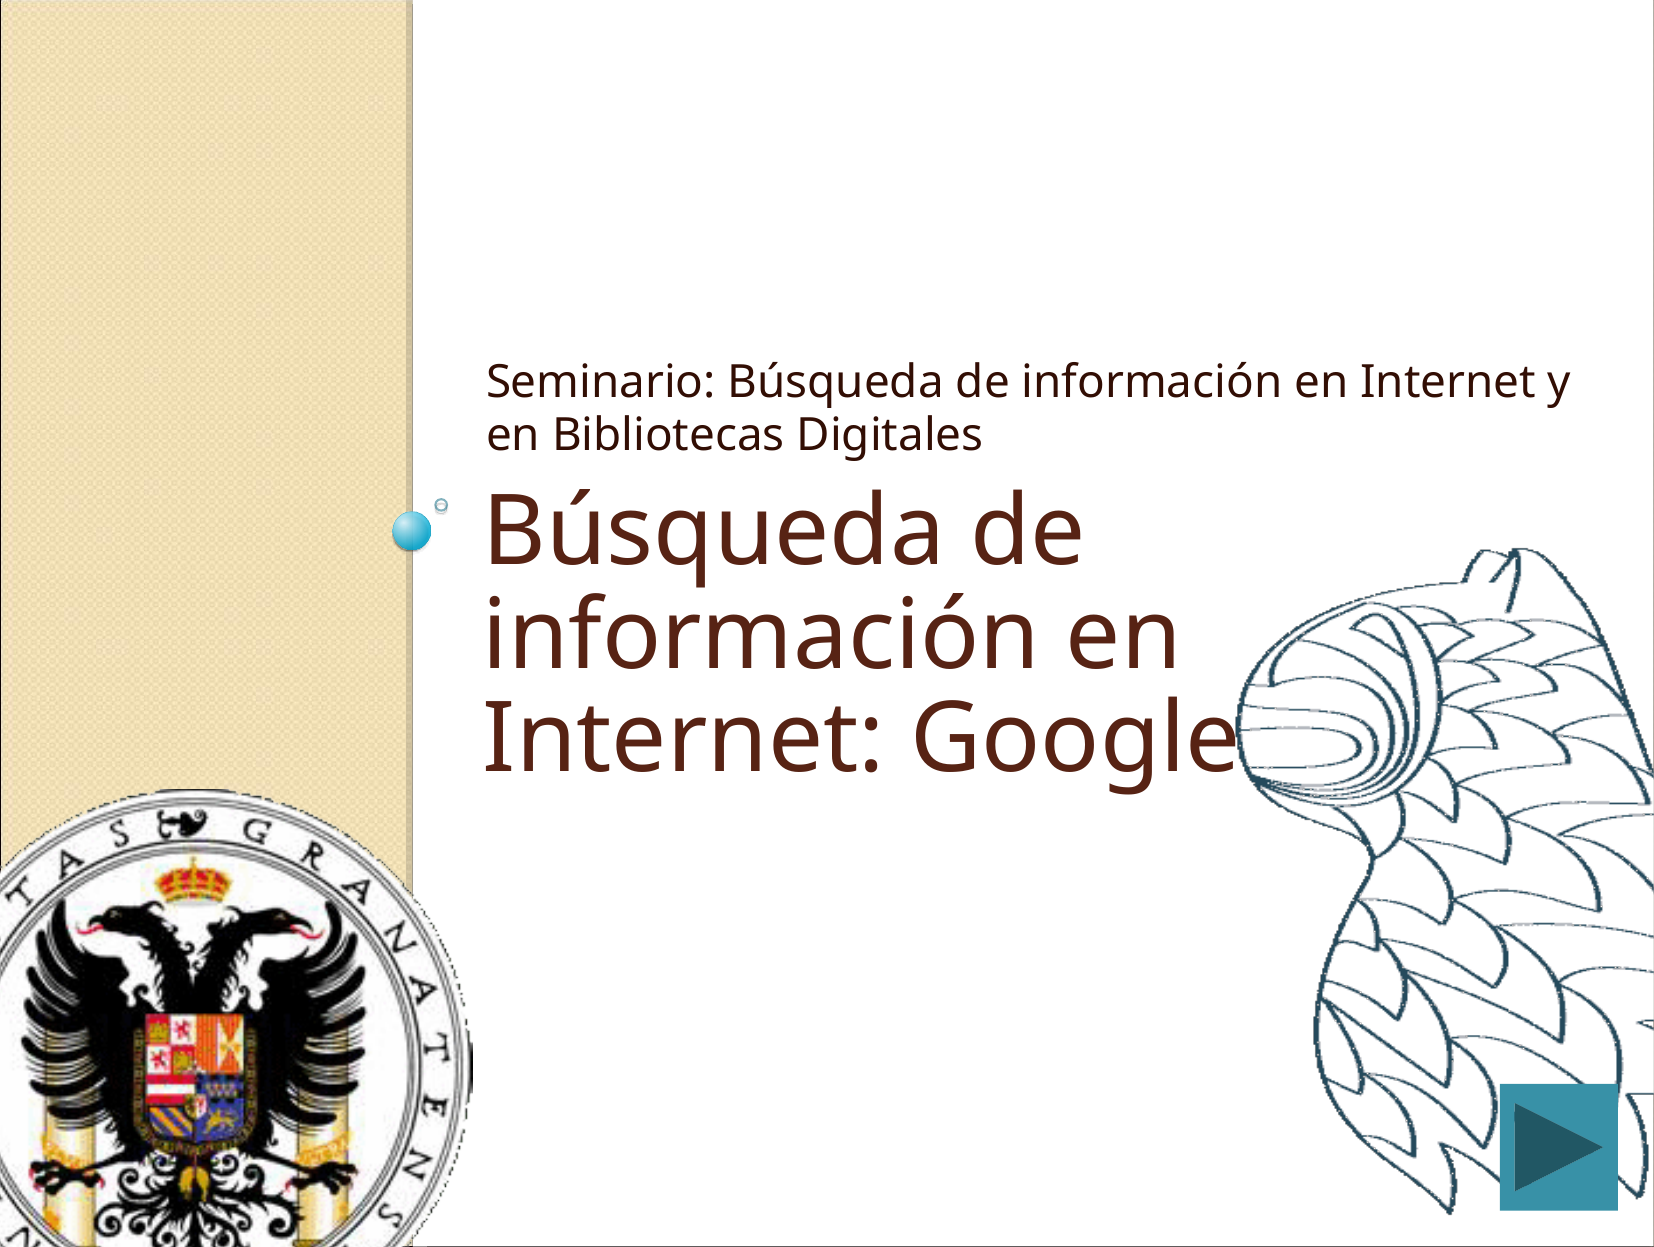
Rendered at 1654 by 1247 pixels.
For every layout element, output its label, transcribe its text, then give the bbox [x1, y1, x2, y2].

picture [1122, 529, 1654, 1247]
title Búsqueda de información en Internet: Google [466, 472, 1624, 889]
text_box [1499, 1083, 1618, 1211]
picture [0, 0, 473, 1247]
list Seminario: Búsqueda de información en Internet y en Bibliotecas Digitales [466, 193, 1624, 469]
